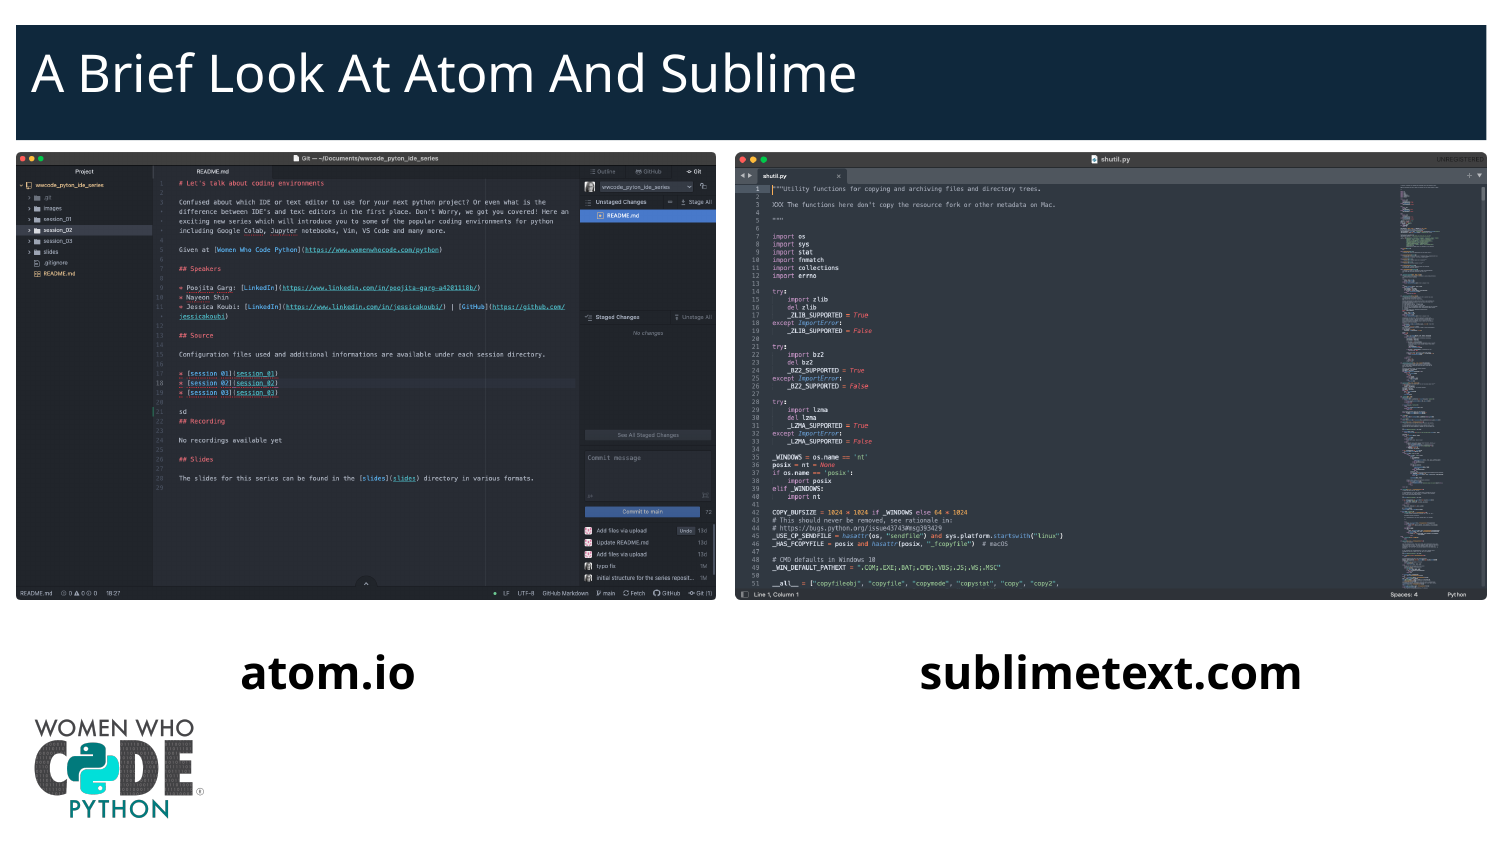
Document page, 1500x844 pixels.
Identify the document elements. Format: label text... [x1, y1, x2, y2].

picture [19, 704, 213, 833]
picture [16, 152, 716, 600]
text_box A Brief Look At Atom And Sublime [16, 25, 1487, 141]
text_box atom.io [225, 628, 454, 715]
text_box sublimetext.com [904, 628, 1397, 715]
picture [735, 152, 1487, 600]
